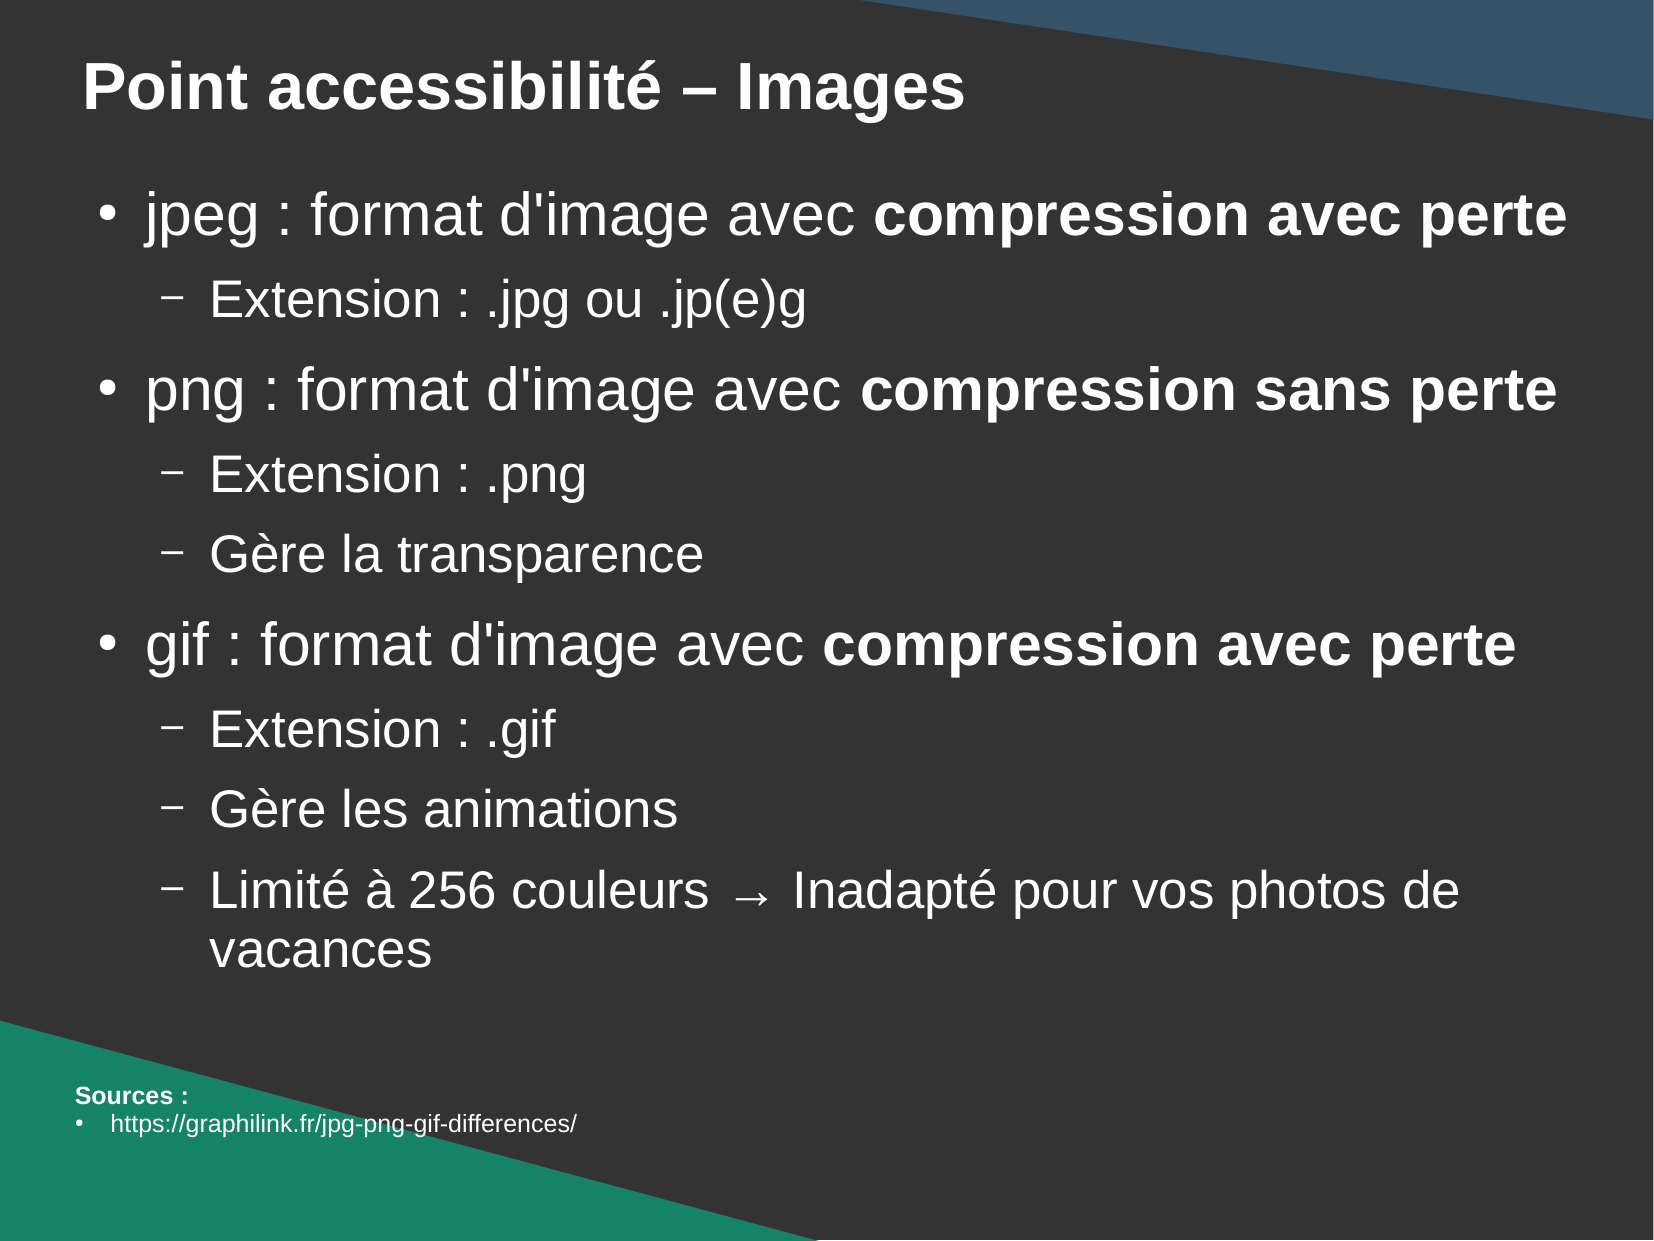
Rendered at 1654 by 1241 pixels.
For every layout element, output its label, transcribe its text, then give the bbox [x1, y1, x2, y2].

list jpeg : format d'image avec compression avec perte Extension : .jpg ou .jp(e)g png : format d'image avec compression sans perte Extension : .png Gère la transparence gif : format d'image avec compression avec perte Extension : .gif Gère les animations Limité à 256 couleurs → Inadapté pour vos photos de vacances [80, 180, 1605, 981]
text_box Sources : https://graphilink.fr/jpg-png-gif-differences/ [60, 1074, 1546, 1241]
title Point accessibilité – Images [82, 49, 1571, 162]
text_box [0, 1020, 199, 1241]
text_box [859, 0, 1654, 120]
